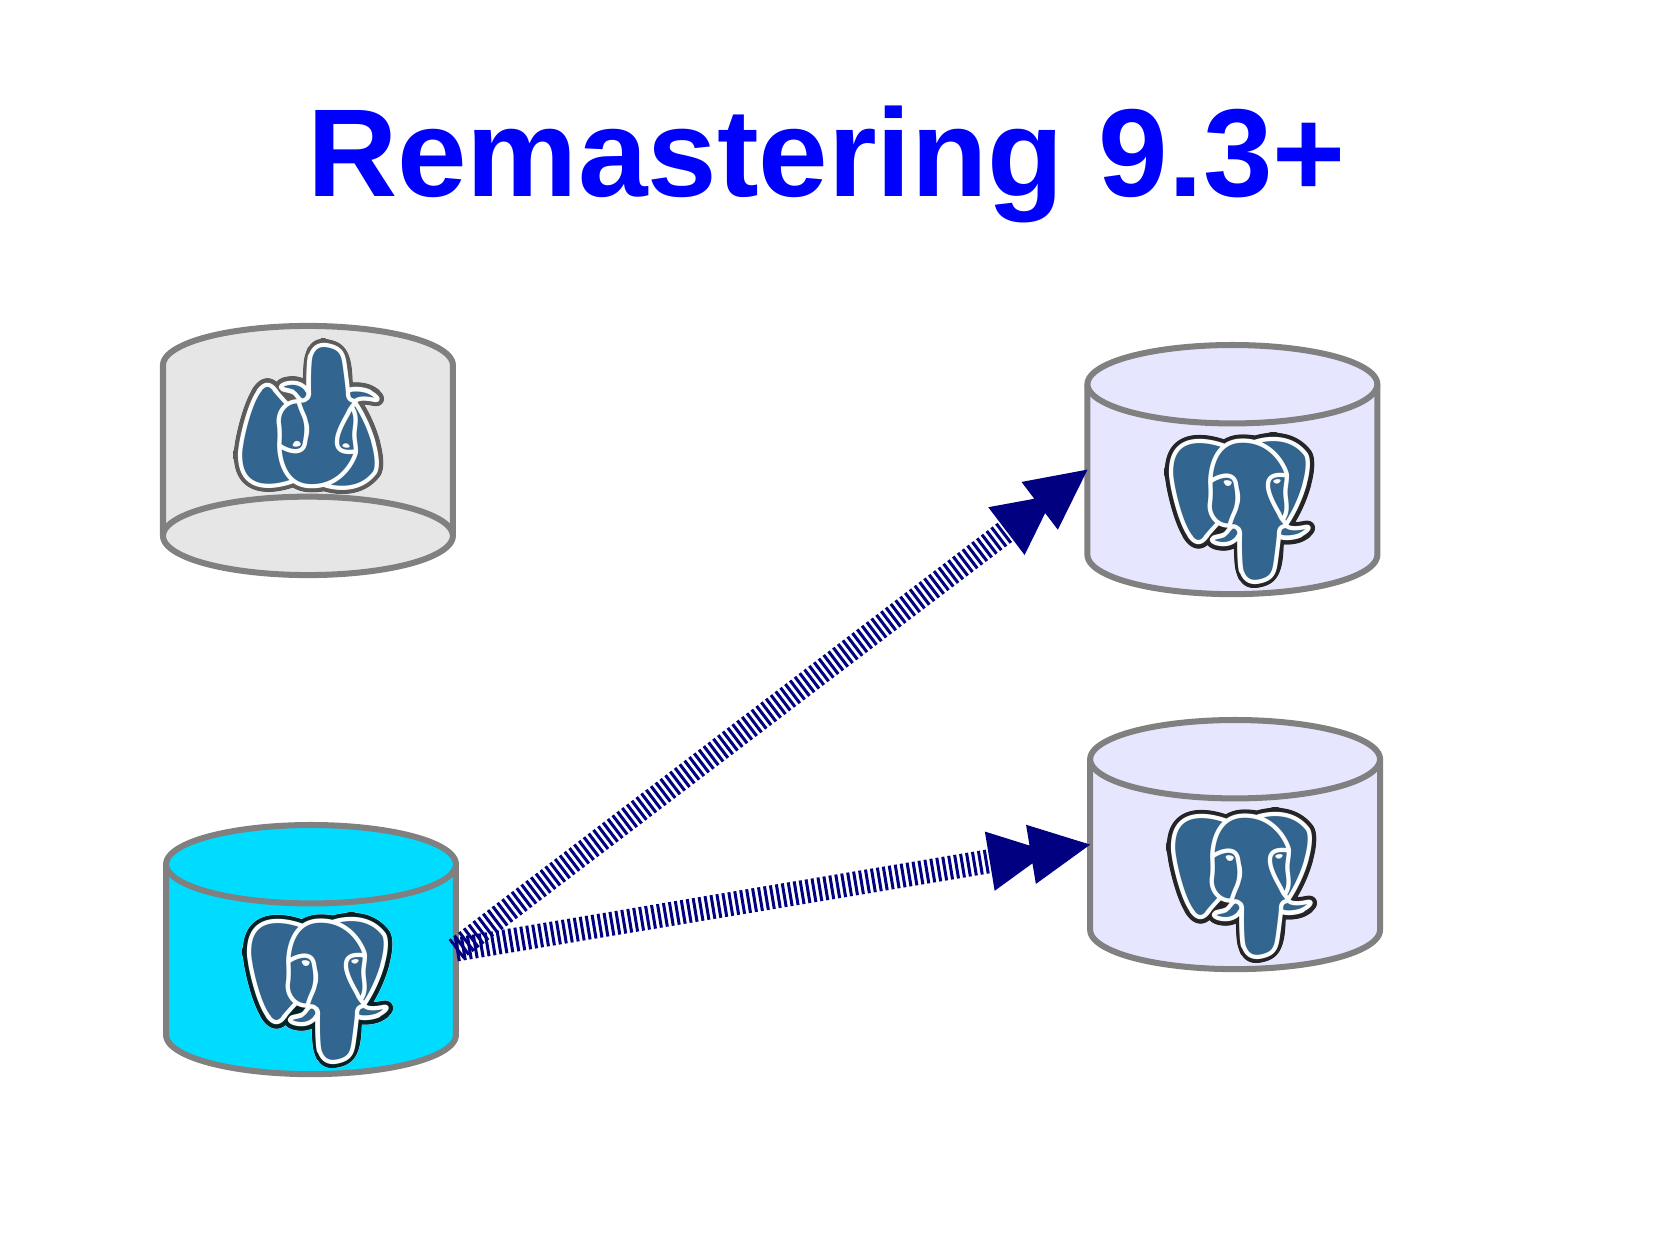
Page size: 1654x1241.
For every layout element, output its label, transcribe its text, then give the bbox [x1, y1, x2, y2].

text_box [162, 325, 453, 576]
picture [242, 912, 393, 1068]
title Remastering 9.3+ [82, 49, 1571, 257]
picture [233, 338, 384, 494]
picture [1166, 807, 1317, 963]
text_box [1087, 345, 1378, 595]
text_box [166, 825, 456, 1075]
picture [1164, 432, 1315, 588]
text_box [1090, 720, 1381, 970]
